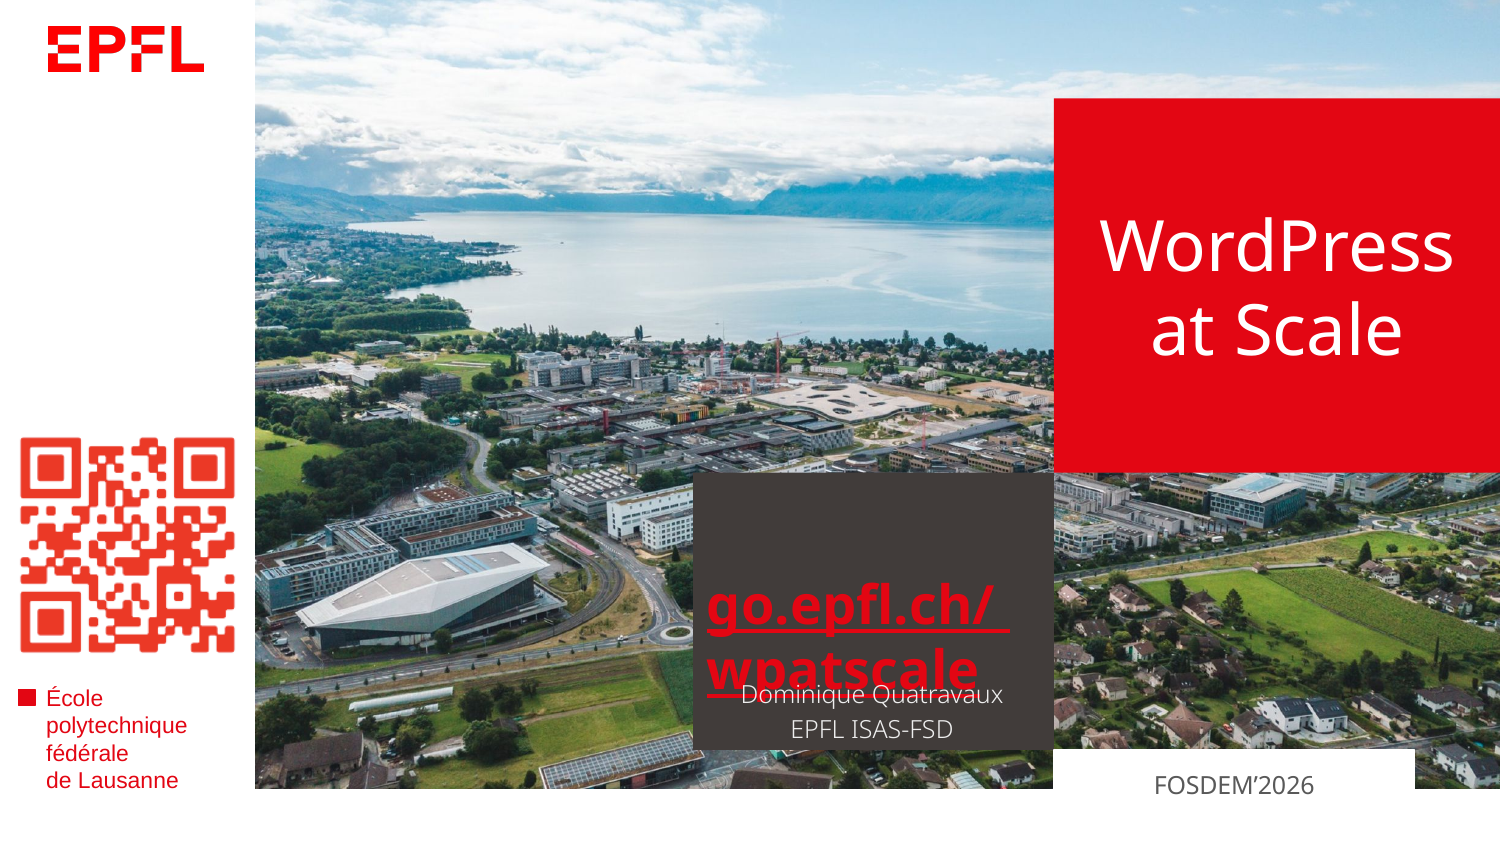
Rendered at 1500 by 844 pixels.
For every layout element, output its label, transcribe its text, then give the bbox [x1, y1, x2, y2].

picture [255, 0, 1500, 789]
title WordPress at Scale [1053, 98, 1500, 473]
picture [1054, 473, 1500, 789]
subtitle FOSDEM’2026 [1045, 749, 1424, 815]
subtitle Dominique Quatravaux EPFL ISAS-FSD [691, 659, 1053, 769]
picture [12, 429, 242, 660]
picture [48, 26, 204, 72]
subtitle go.epfl.ch/ wpatscale [691, 472, 1053, 659]
